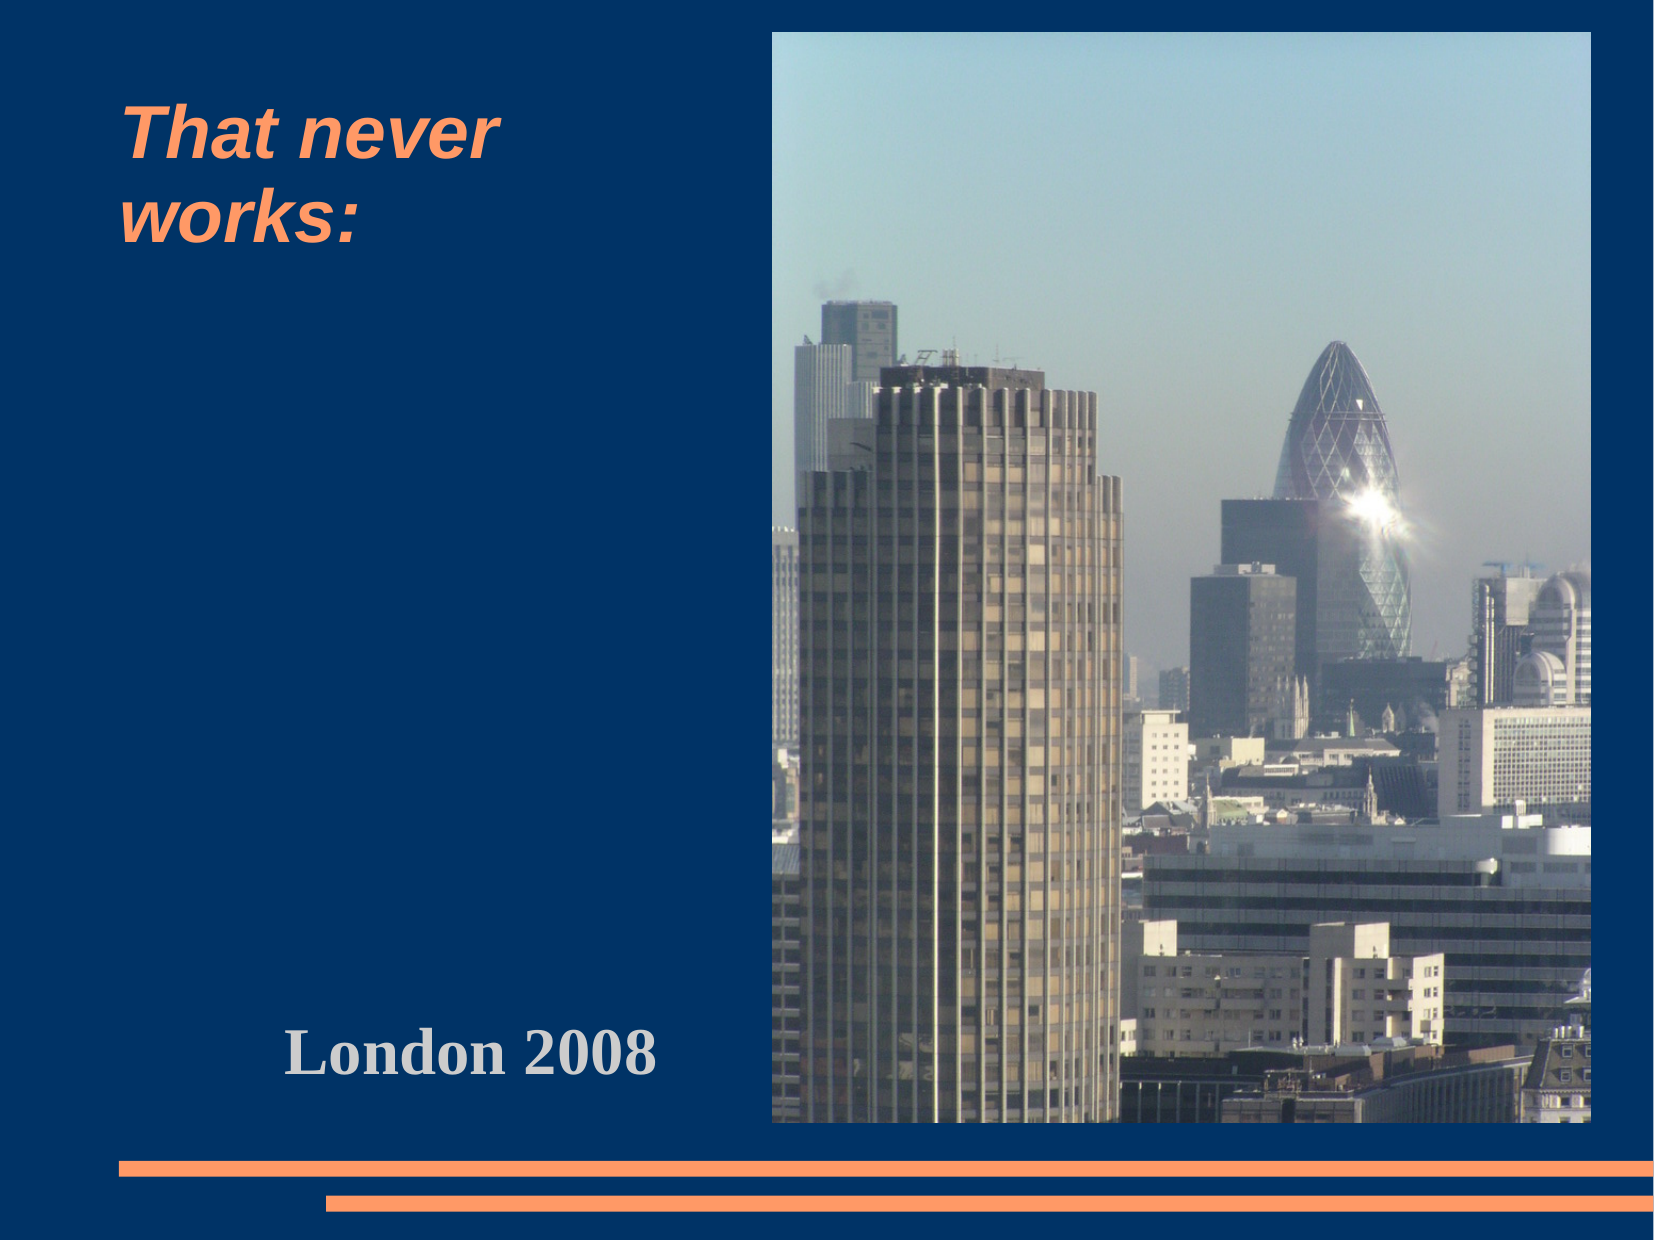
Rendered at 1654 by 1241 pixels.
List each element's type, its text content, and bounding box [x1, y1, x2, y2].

title That never works: [119, 45, 735, 397]
picture [772, 32, 1591, 1123]
subtitle London 2008 [112, 968, 831, 1136]
